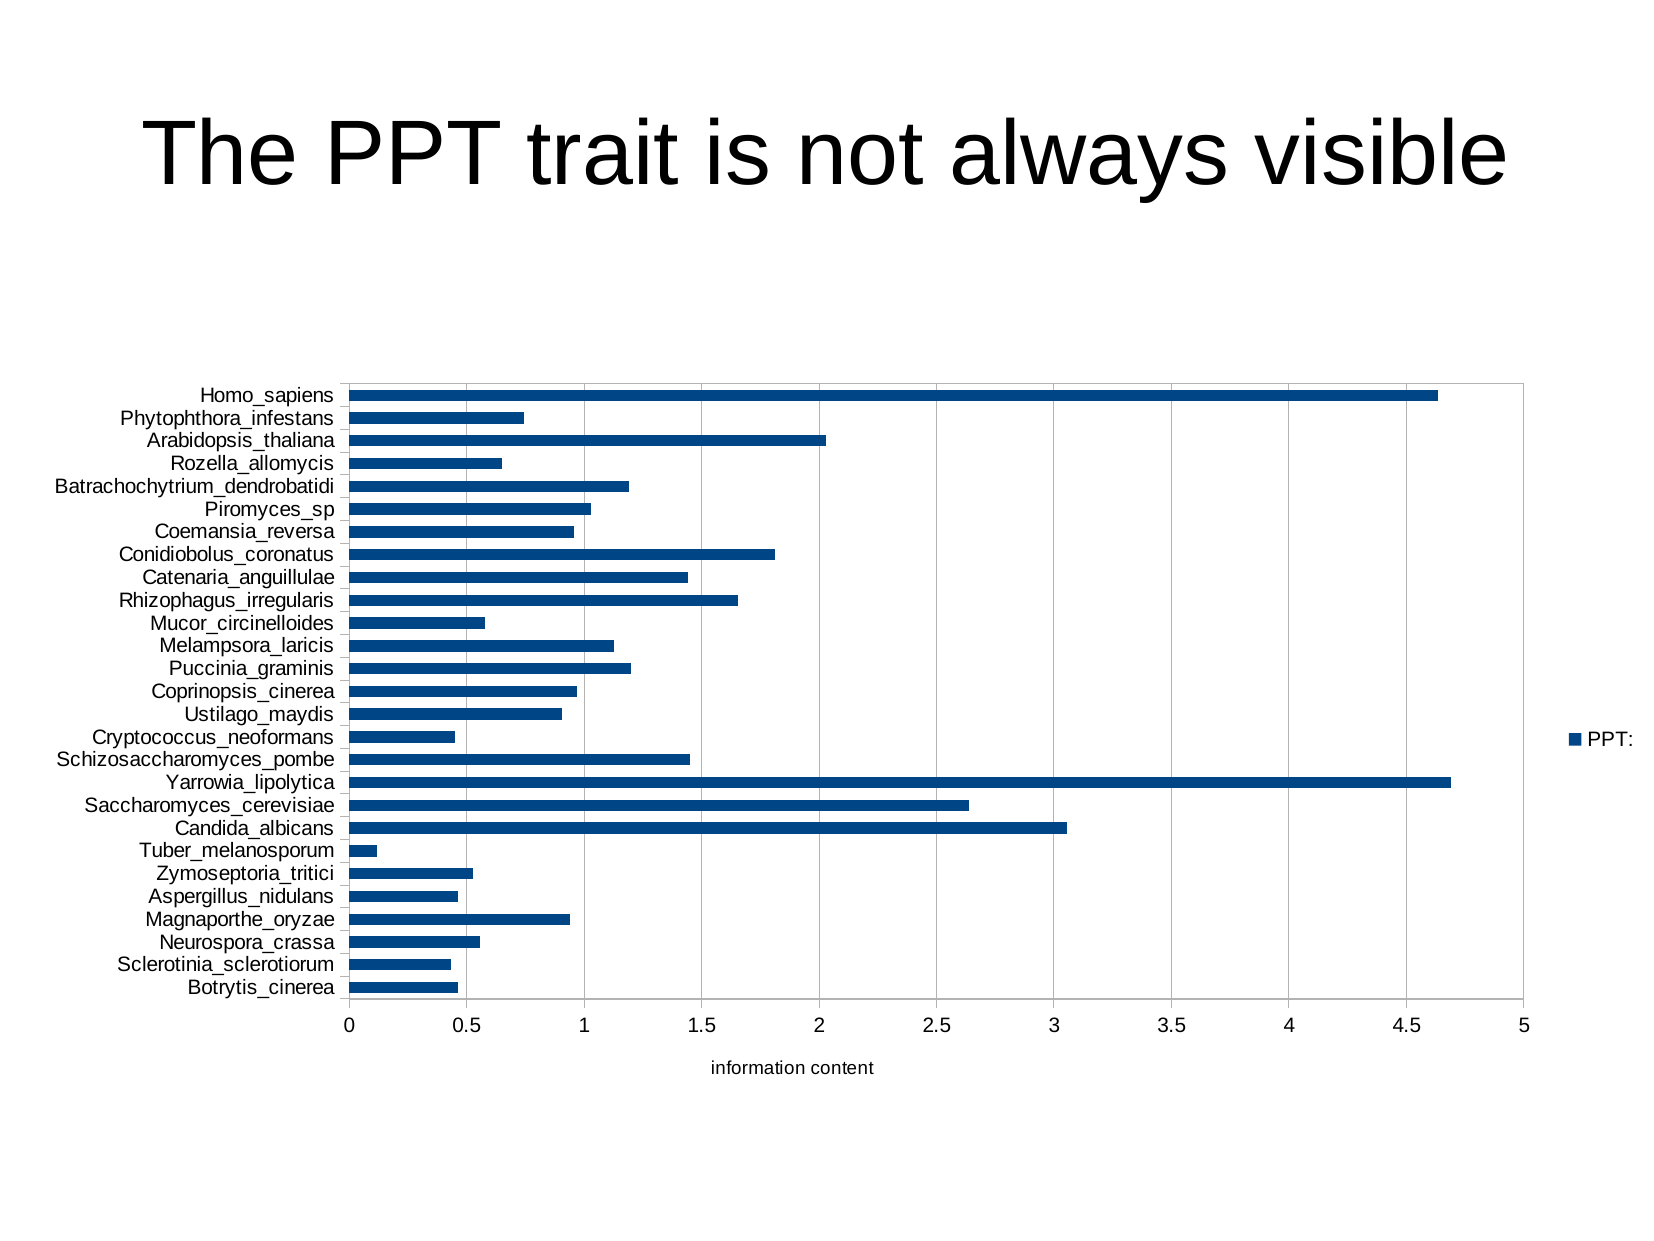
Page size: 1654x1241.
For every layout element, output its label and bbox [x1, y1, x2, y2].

text_box [82, 49, 1571, 272]
chart [22, 368, 1654, 1111]
